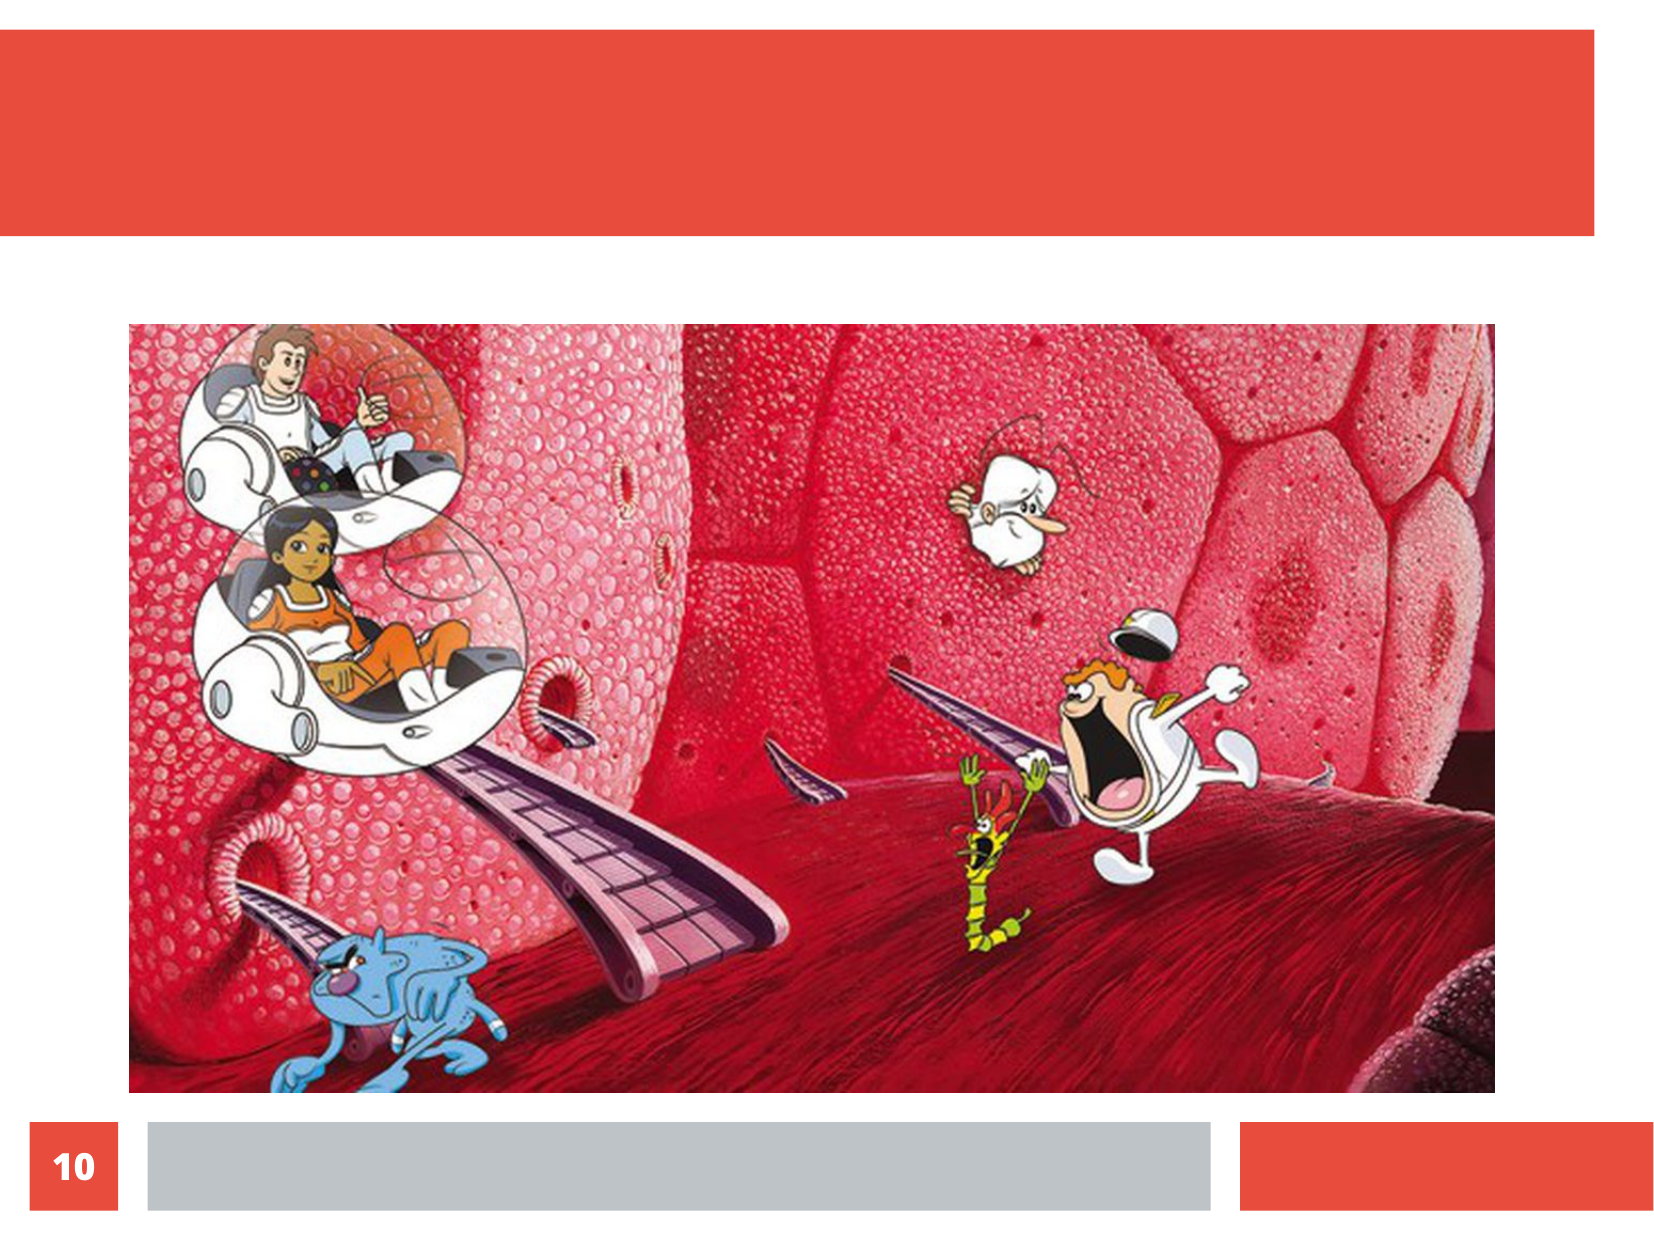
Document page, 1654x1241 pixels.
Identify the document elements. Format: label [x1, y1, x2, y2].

picture [129, 324, 1495, 1093]
